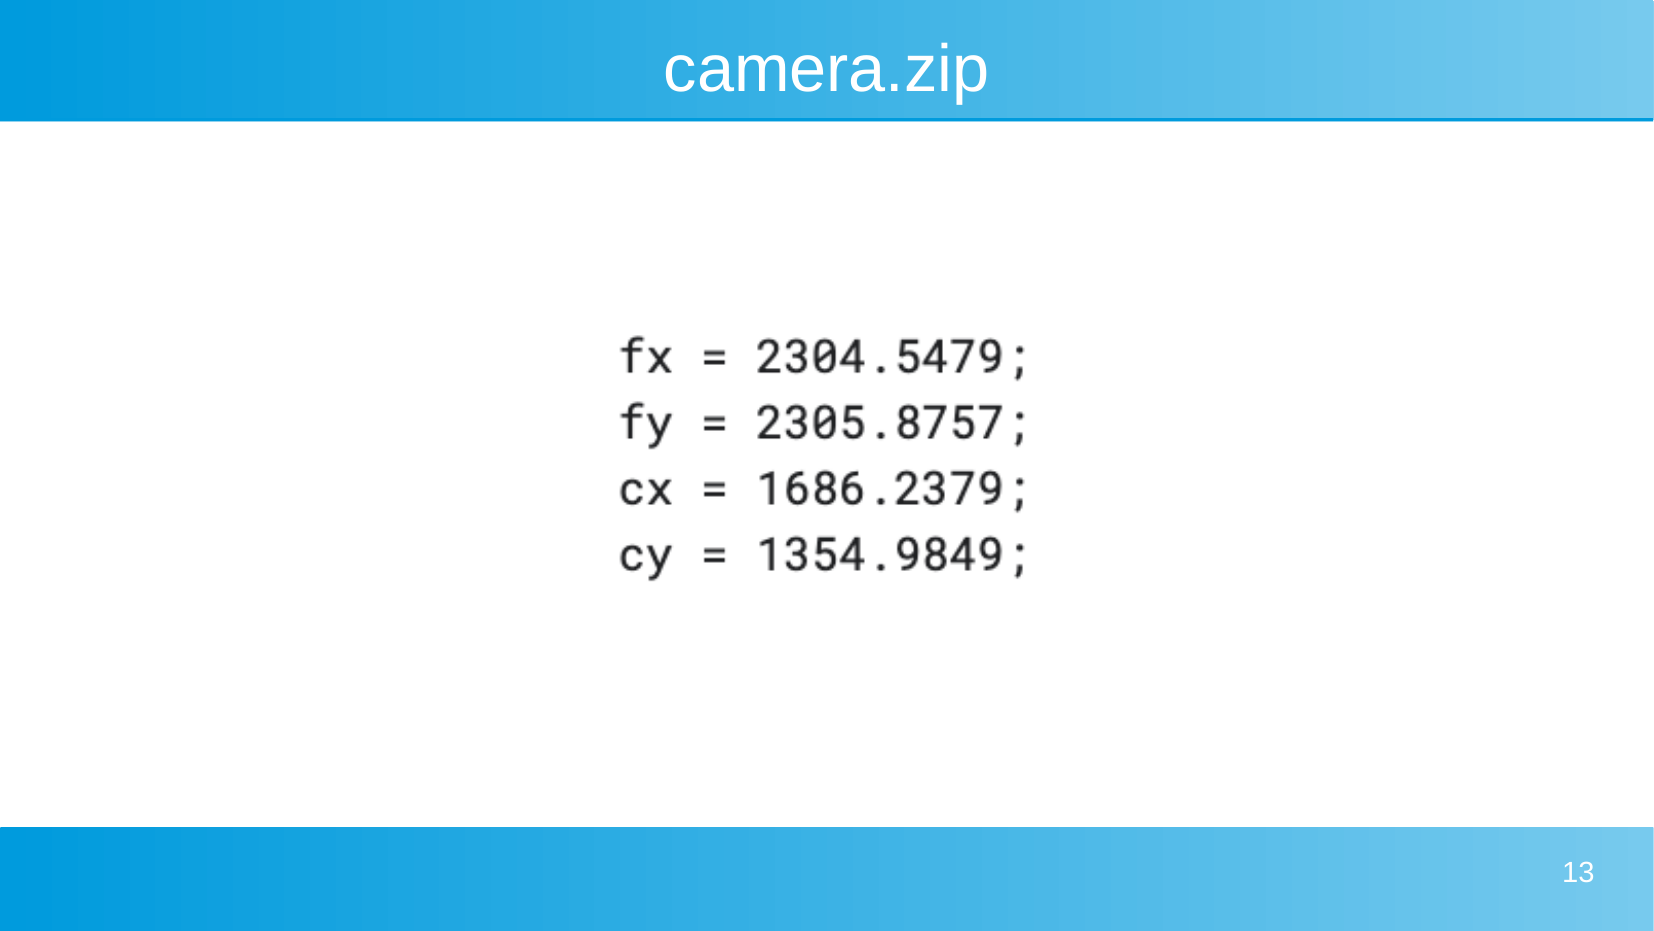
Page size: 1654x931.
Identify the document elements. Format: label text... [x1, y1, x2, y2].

picture [600, 299, 1060, 608]
title camera.zip [59, 29, 1595, 108]
